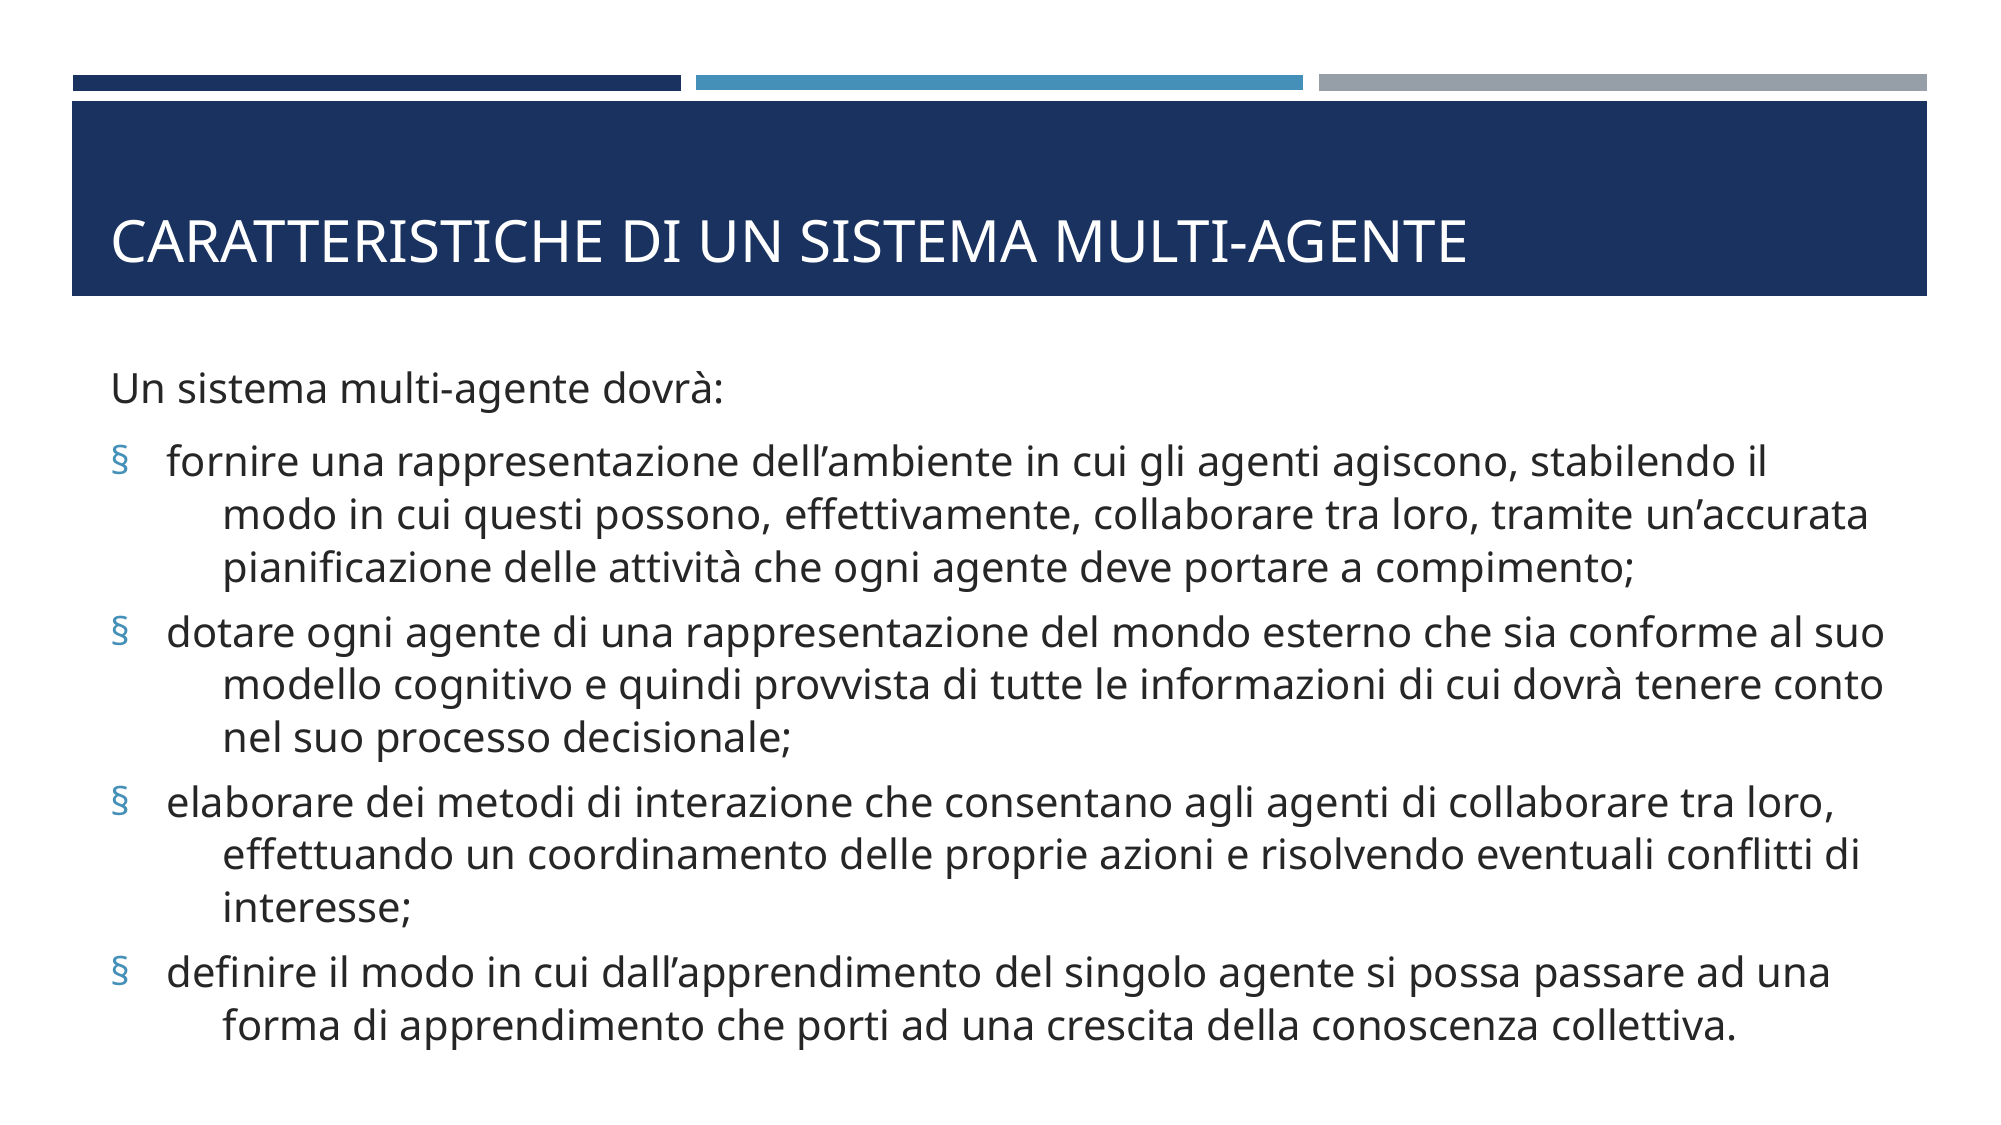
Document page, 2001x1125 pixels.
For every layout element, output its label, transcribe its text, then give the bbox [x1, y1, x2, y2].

title Caratteristiche di un sistema multi-agente [95, 115, 1905, 282]
list Un sistema multi-agente dovrà: fornire una rappresentazione dell’ambiente in cui gli agenti agiscono, stabilendo il modo in cui questi possono, effettivamente, collaborare tra loro, tramite un’accurata pianificazione delle attività che ogni agente deve portare a compimento; dotare ogni agente di una rappresentazione del mondo esterno che sia conforme al suo modello cognitivo e quindi provvista di tutte le informazioni di cui dovrà tenere conto nel suo processo decisionale; elaborare dei metodi di interazione che consentano agli agenti di collaborare tra loro, effettuando un coordinamento delle proprie azioni e risolvendo eventuali conflitti di interesse; definire il modo in cui dall’apprendimento del singolo agente si possa passare ad una forma di apprendimento che porti ad una crescita della conoscenza collettiva. [95, 344, 1905, 1064]
